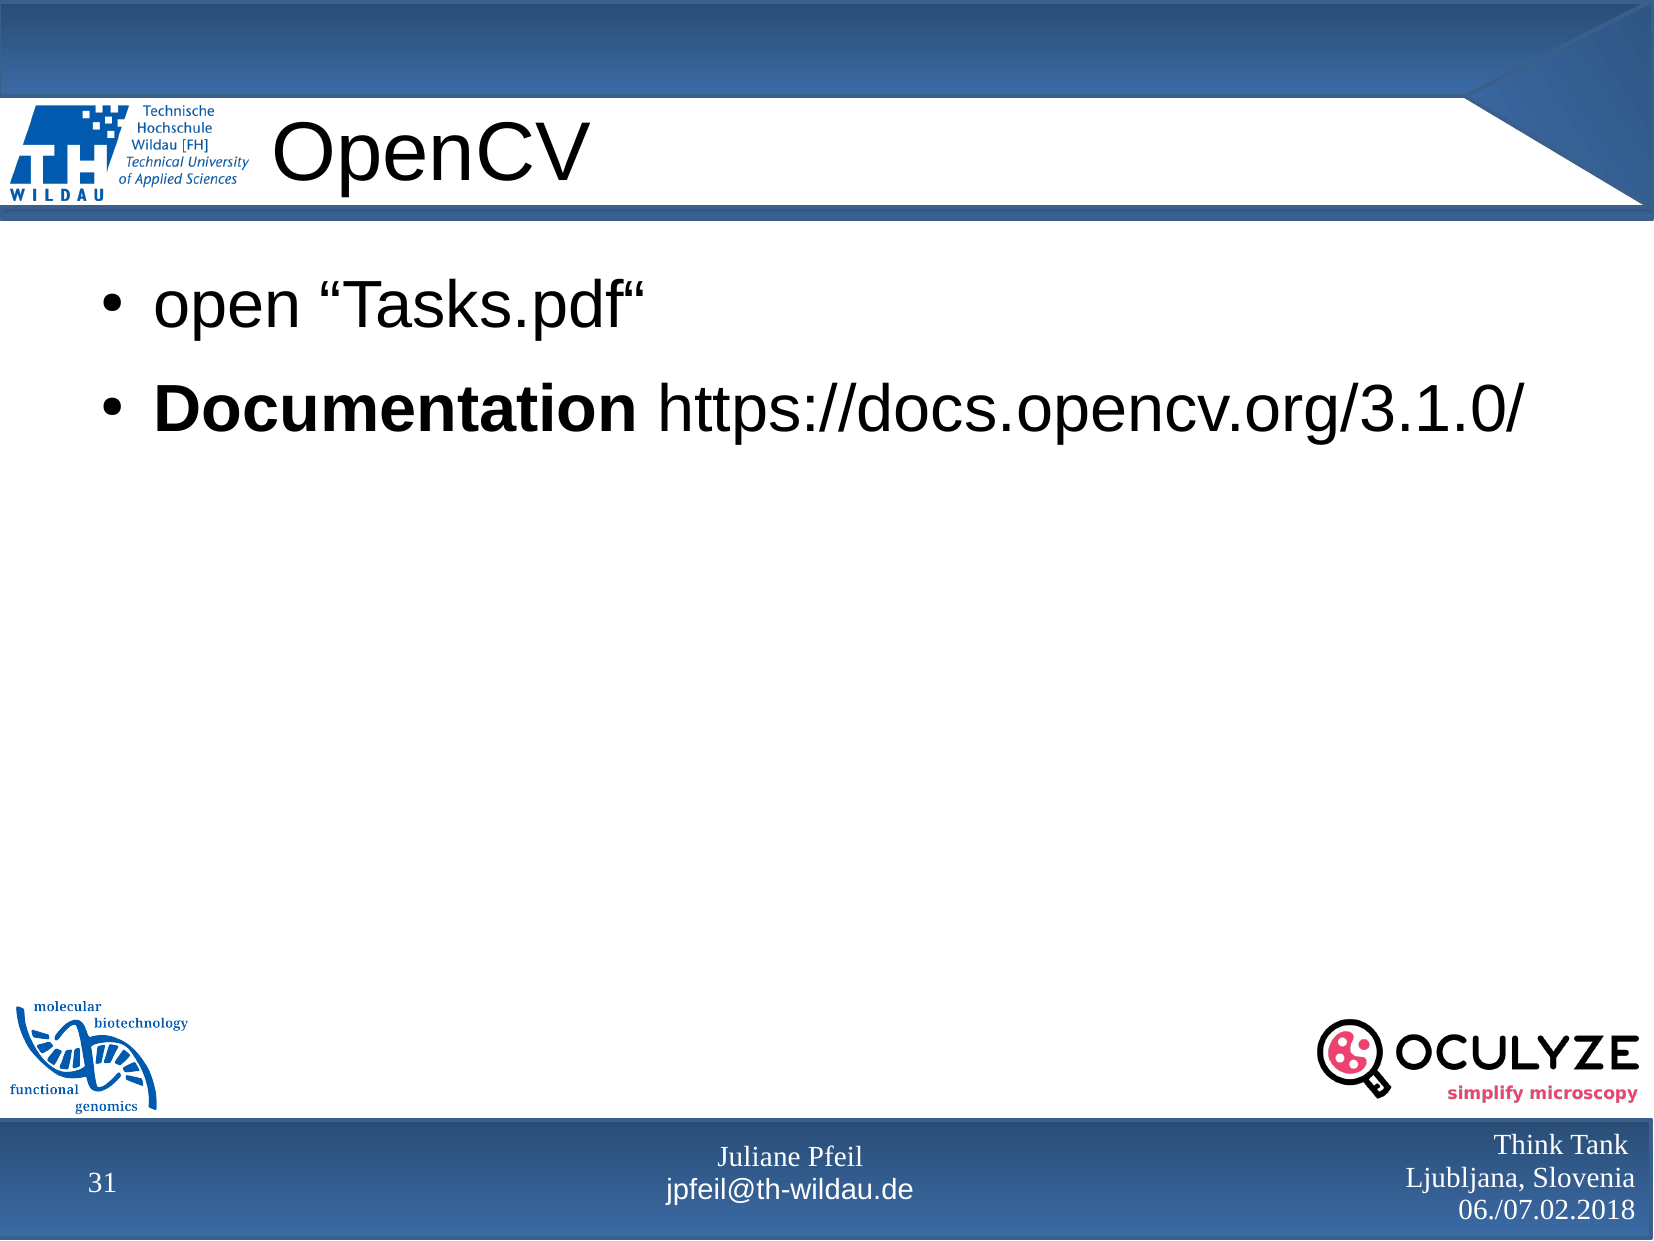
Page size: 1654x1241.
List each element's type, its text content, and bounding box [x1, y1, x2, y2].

picture [10, 1001, 188, 1114]
title OpenCV [271, 95, 1466, 207]
picture [1315, 1017, 1642, 1108]
list open “Tasks.pdf“ Documentation https://docs.opencv.org/3.1.0/ [82, 266, 1571, 986]
picture [10, 105, 249, 201]
